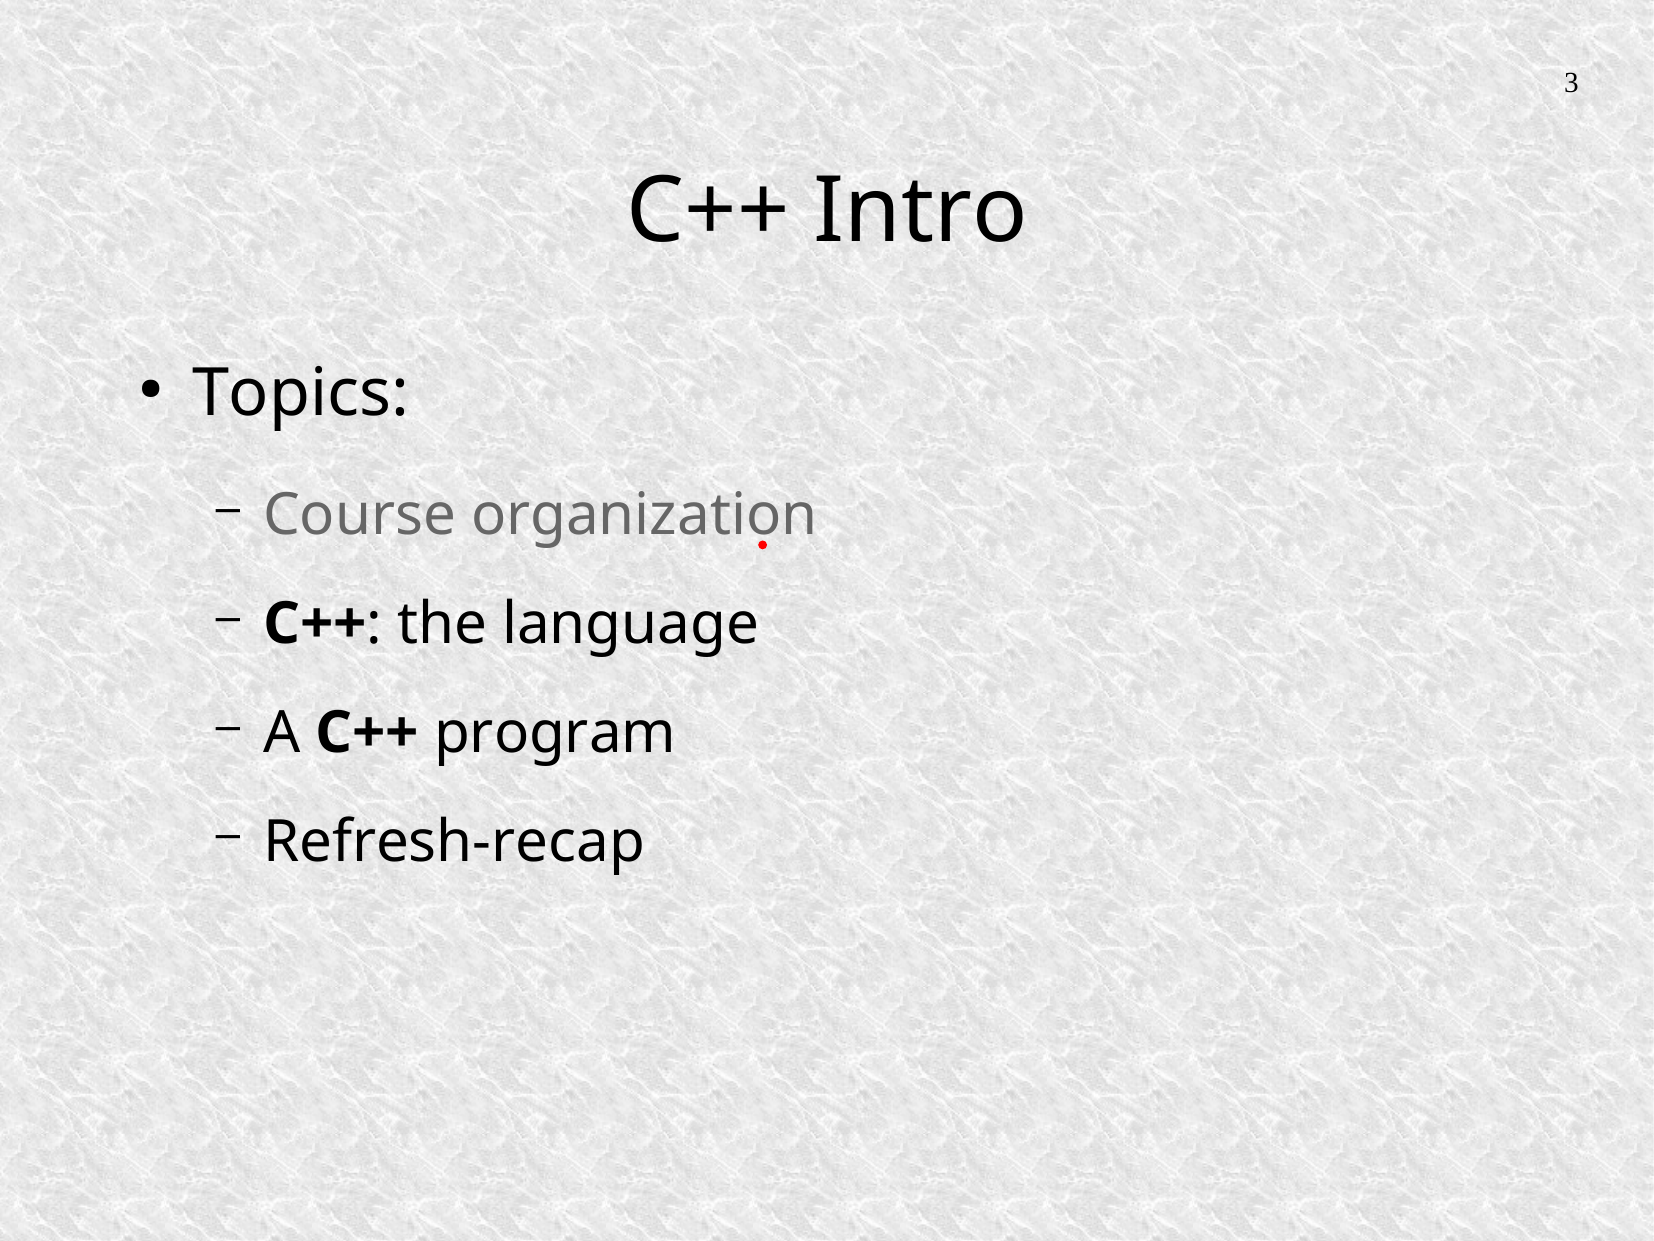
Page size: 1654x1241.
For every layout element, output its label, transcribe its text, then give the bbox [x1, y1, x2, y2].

list Topics: Course organization C++: the language A C++ program Refresh-recap [121, 344, 1534, 1160]
picture [0, 0, 1654, 1241]
title C++ Intro [121, 102, 1534, 310]
